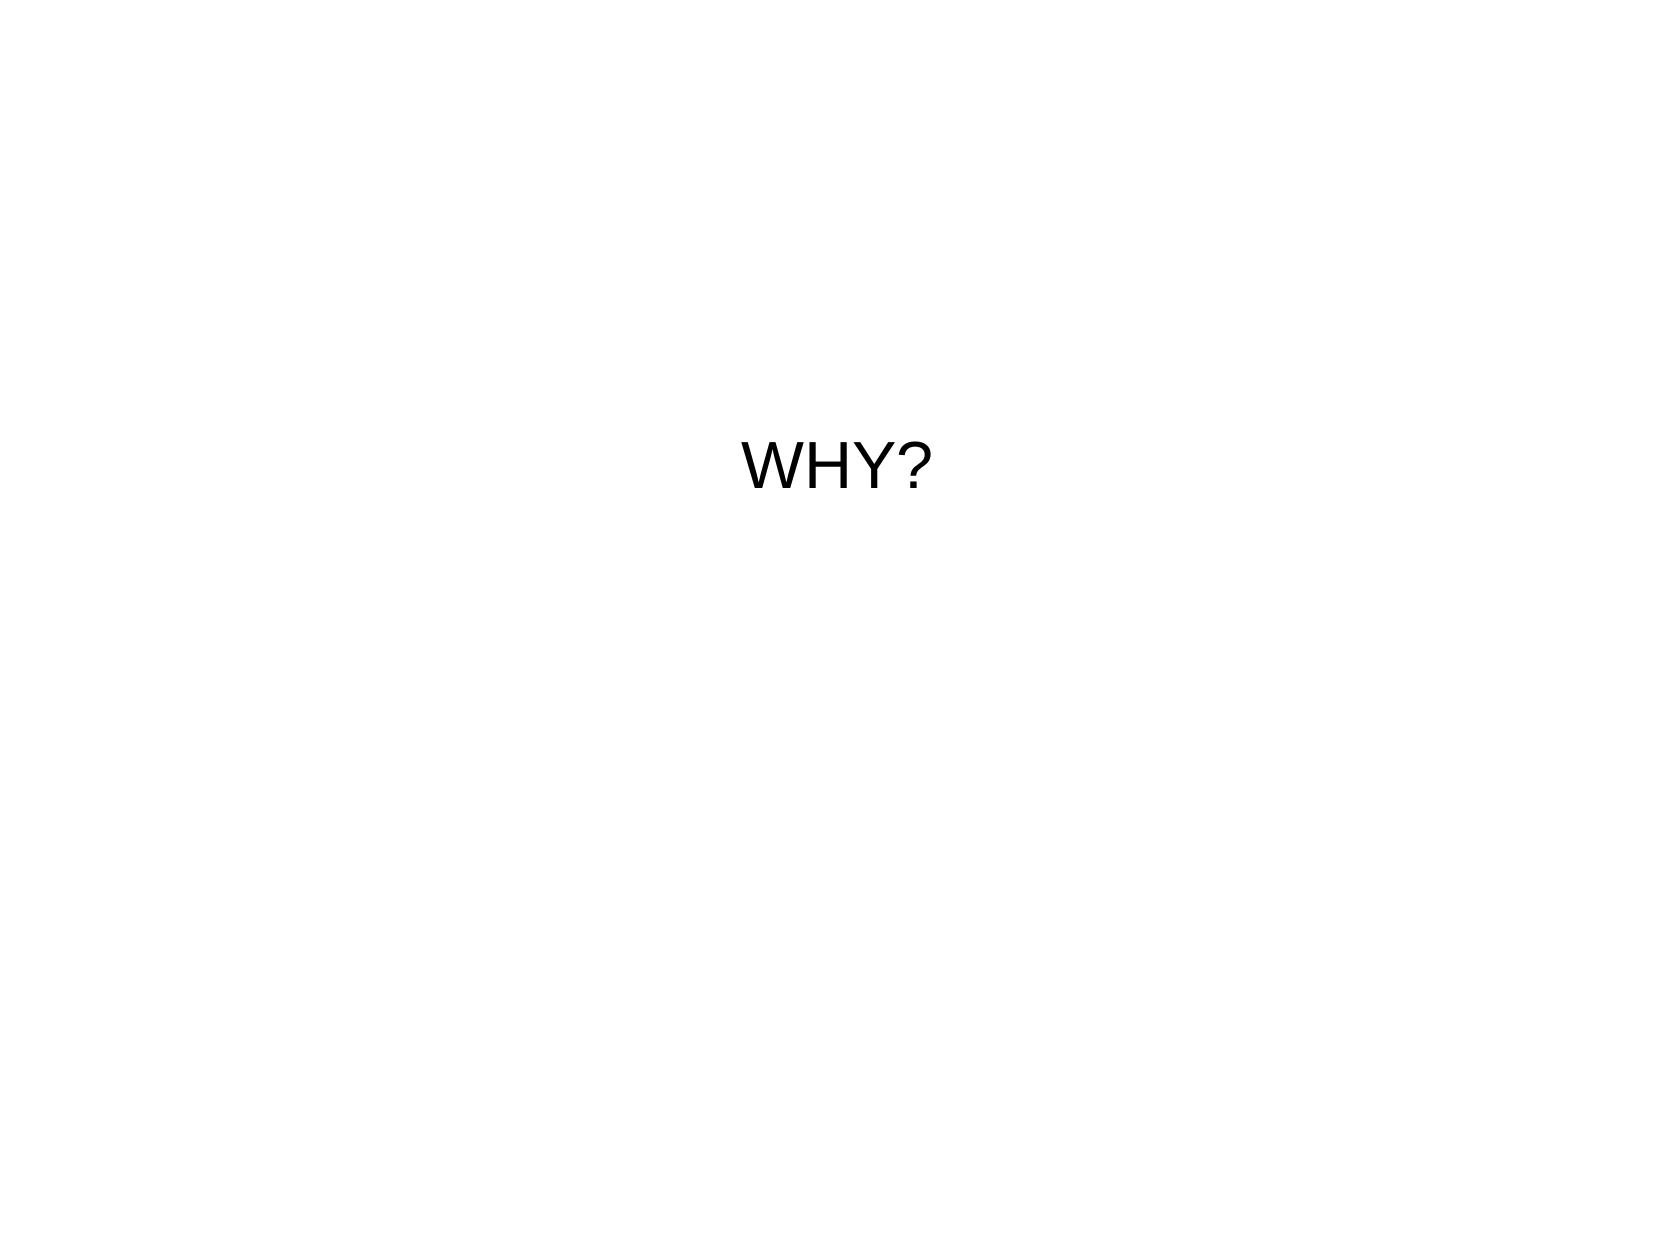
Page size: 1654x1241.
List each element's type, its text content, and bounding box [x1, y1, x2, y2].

subtitle WHY? [22, 19, 1654, 1166]
